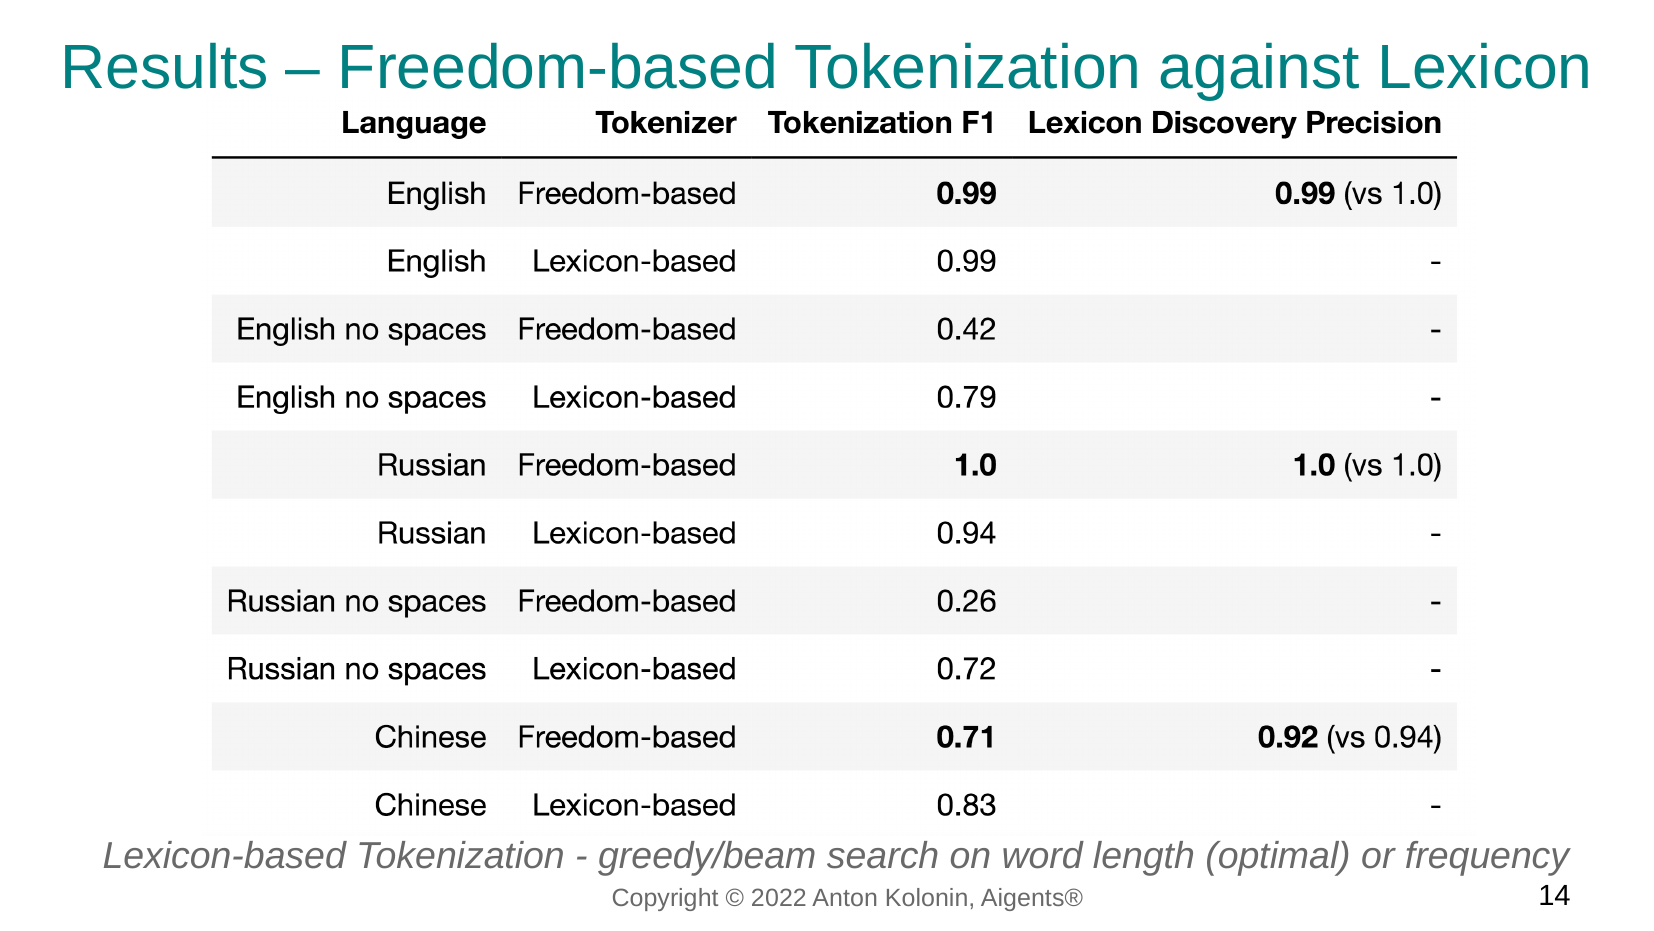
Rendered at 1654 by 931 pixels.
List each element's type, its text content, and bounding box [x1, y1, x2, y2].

text_box Results – Freedom-based Tokenization against Lexicon [0, 0, 1630, 135]
picture [202, 135, 1476, 827]
text_box Lexicon-based Tokenization - greedy/beam search on word length (optimal) or frequency [87, 827, 1595, 884]
